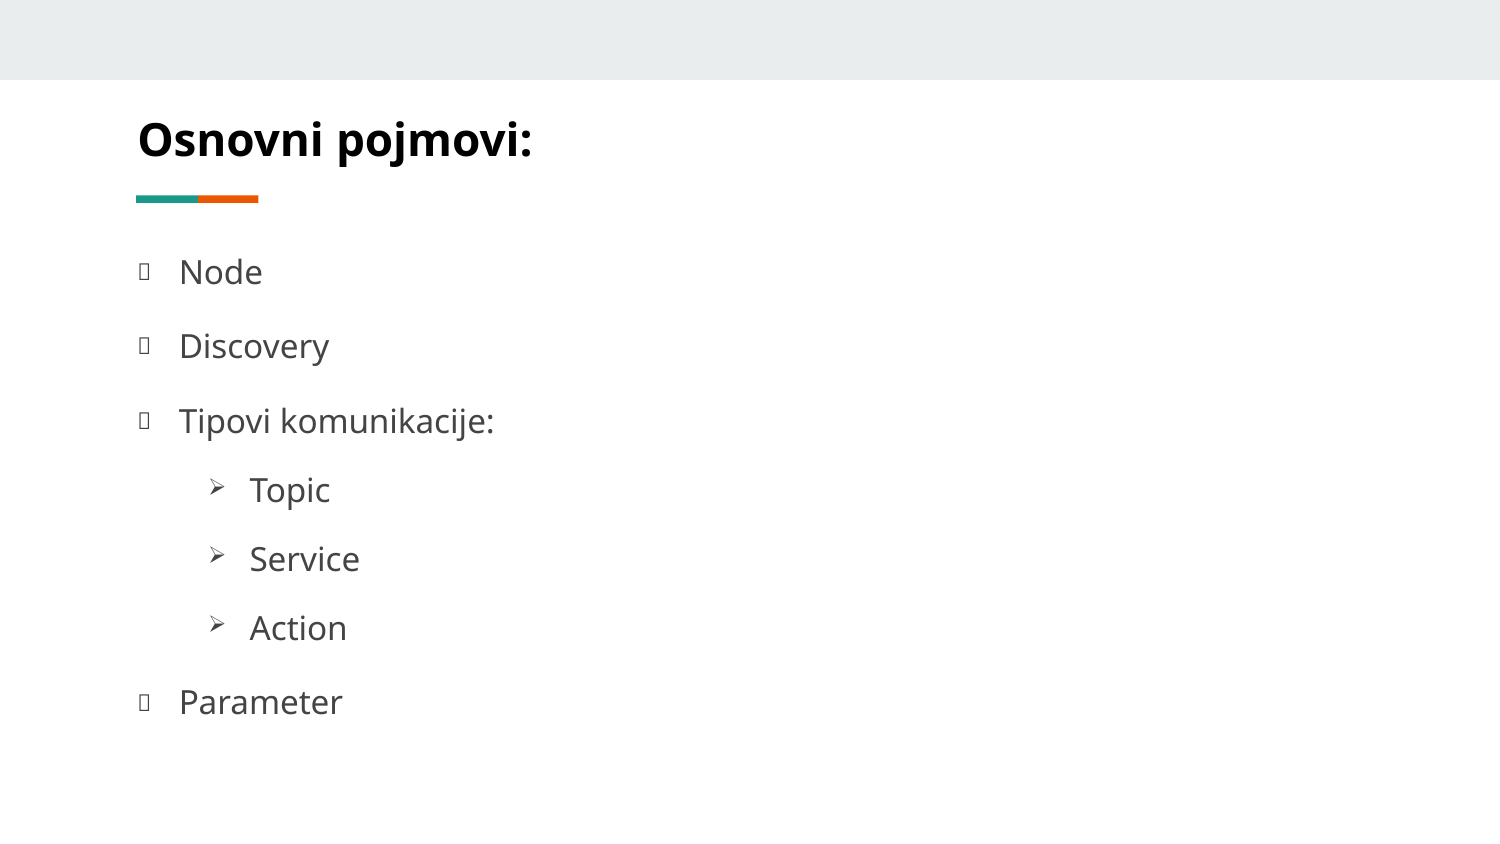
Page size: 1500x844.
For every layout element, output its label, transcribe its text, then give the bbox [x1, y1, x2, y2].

list Node Discovery Tipovi komunikacije: Topic Service Action Parameter [119, 248, 1381, 736]
title Osnovni pojmovi: [137, 95, 1399, 183]
